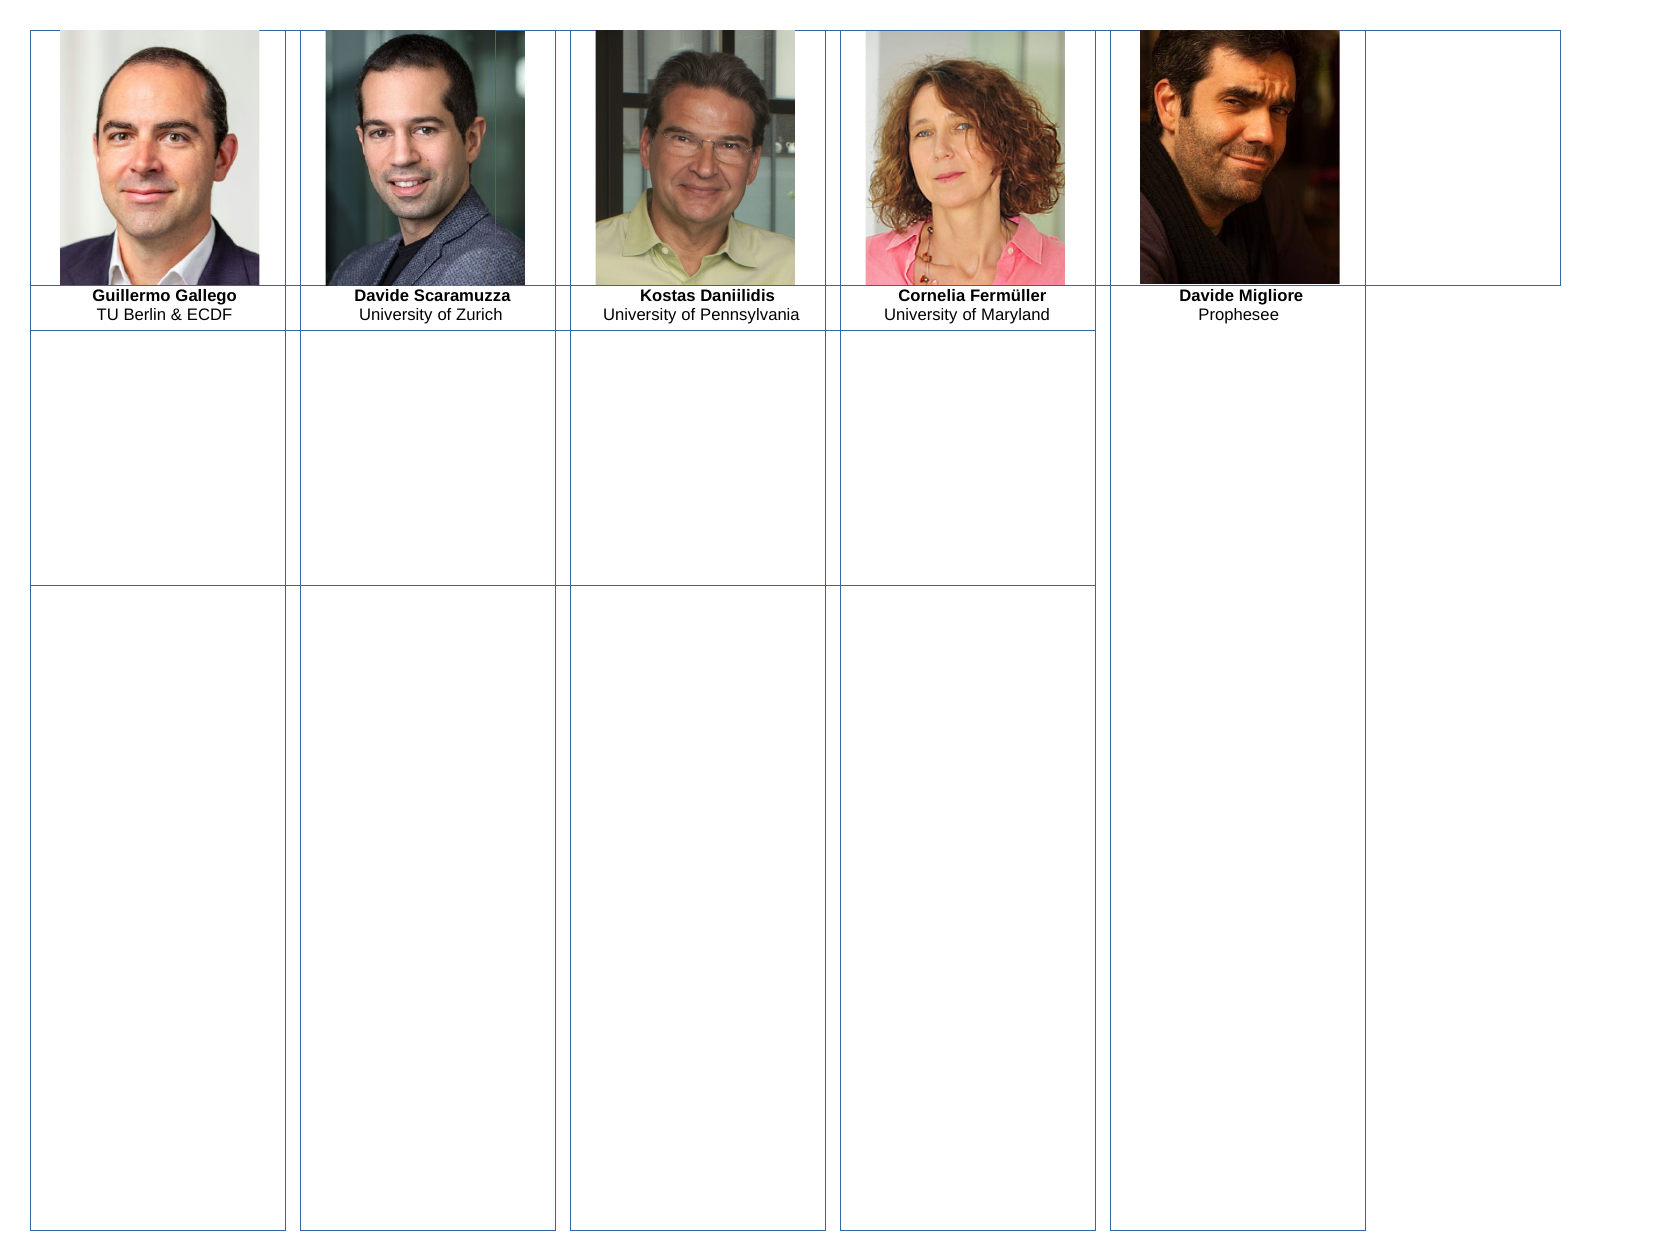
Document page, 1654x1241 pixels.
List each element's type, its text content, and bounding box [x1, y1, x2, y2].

text_box Guillermo Gallego Davide Scaramuzza Kostas Daniilidis Cornelia Fermüller Davide Migliore TU Berlin & ECDF University of Zurich University of Pennsylvania University of Maryland Prophesee [1111, 286, 1319, 332]
picture [865, 31, 1066, 285]
text_box Guillermo Gallego Davide Scaramuzza Kostas Daniilidis Cornelia Fermüller Davide Migliore TU Berlin & ECDF University of Zurich University of Pennsylvania University of Maryland Prophesee [25, 279, 1110, 332]
picture [496, 31, 526, 285]
picture [60, 30, 260, 286]
picture [1140, 30, 1340, 284]
picture [595, 30, 796, 285]
picture [325, 30, 495, 286]
